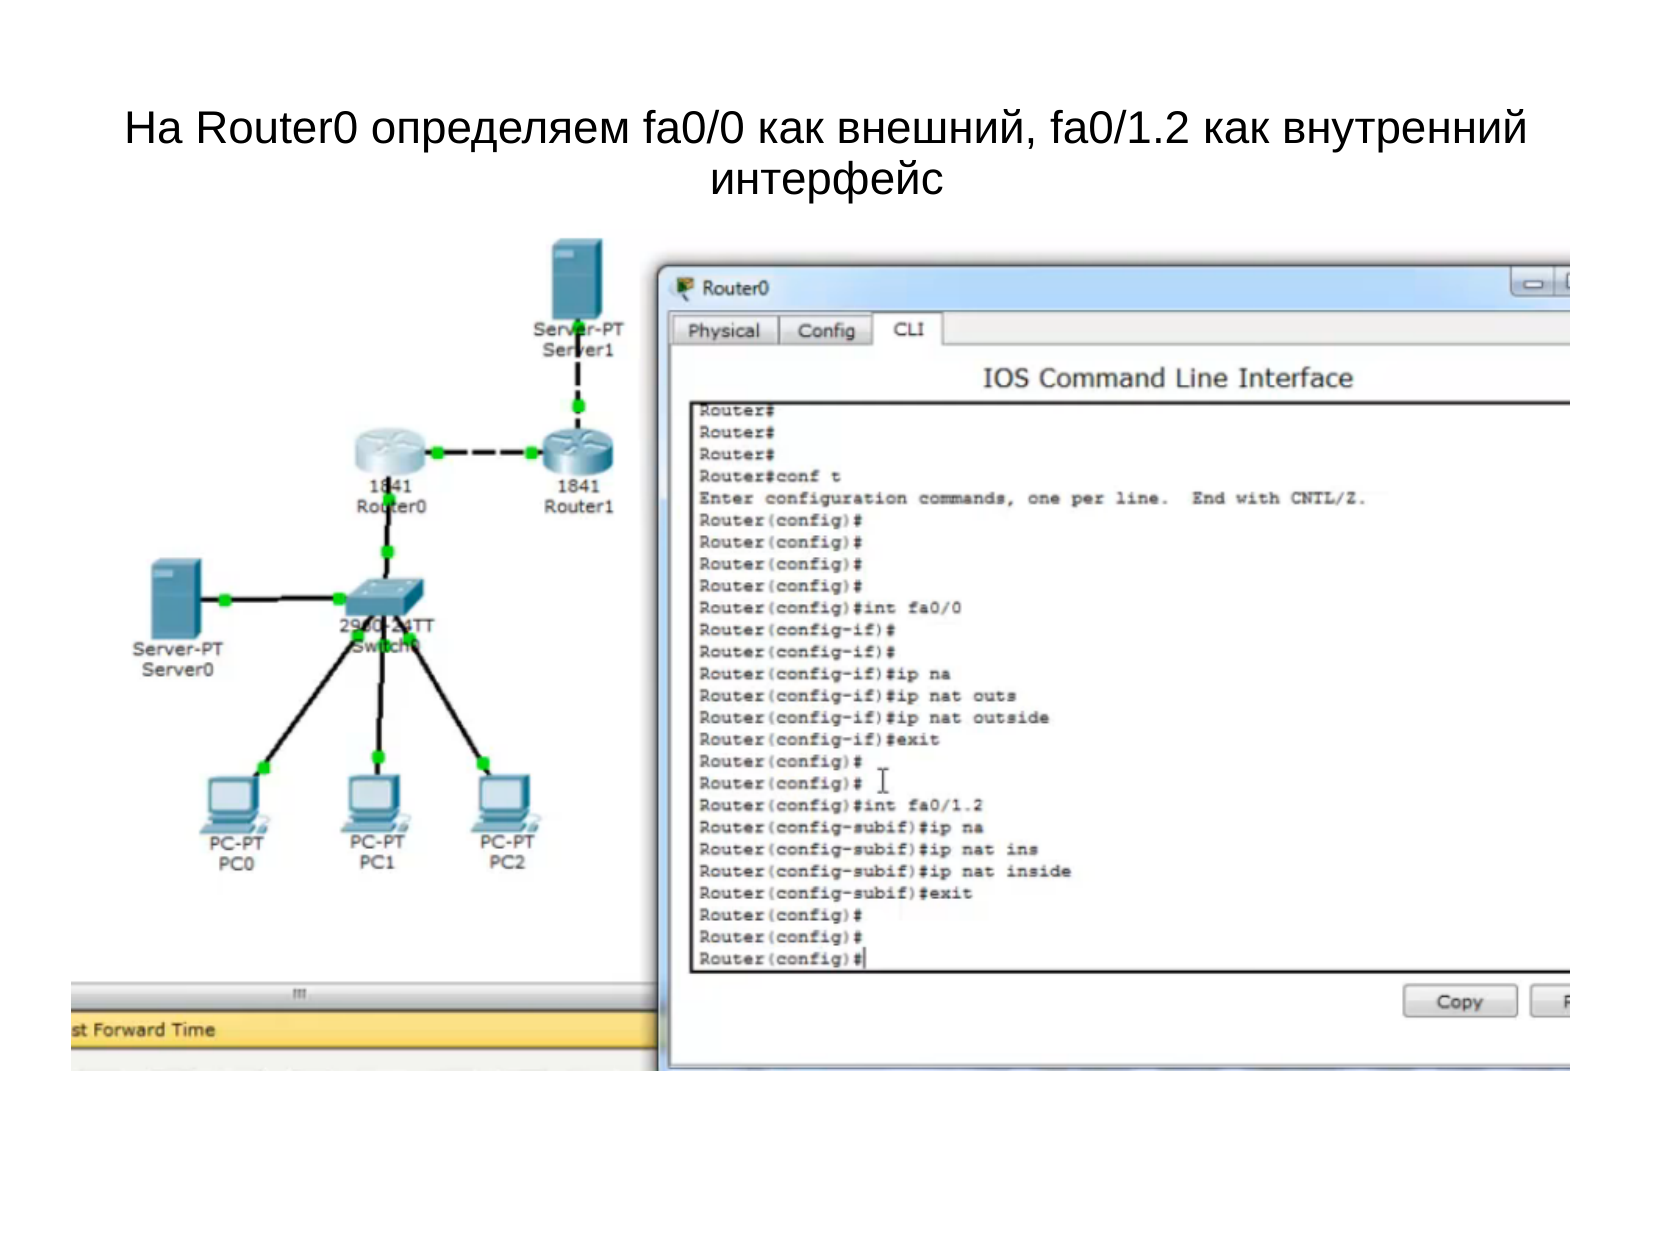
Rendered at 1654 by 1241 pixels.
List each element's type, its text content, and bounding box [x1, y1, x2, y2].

title На Router0 определяем fa0/0 как внешний, fa0/1.2 как внутренний интерфейс [82, 49, 1571, 257]
picture [71, 229, 1570, 1071]
